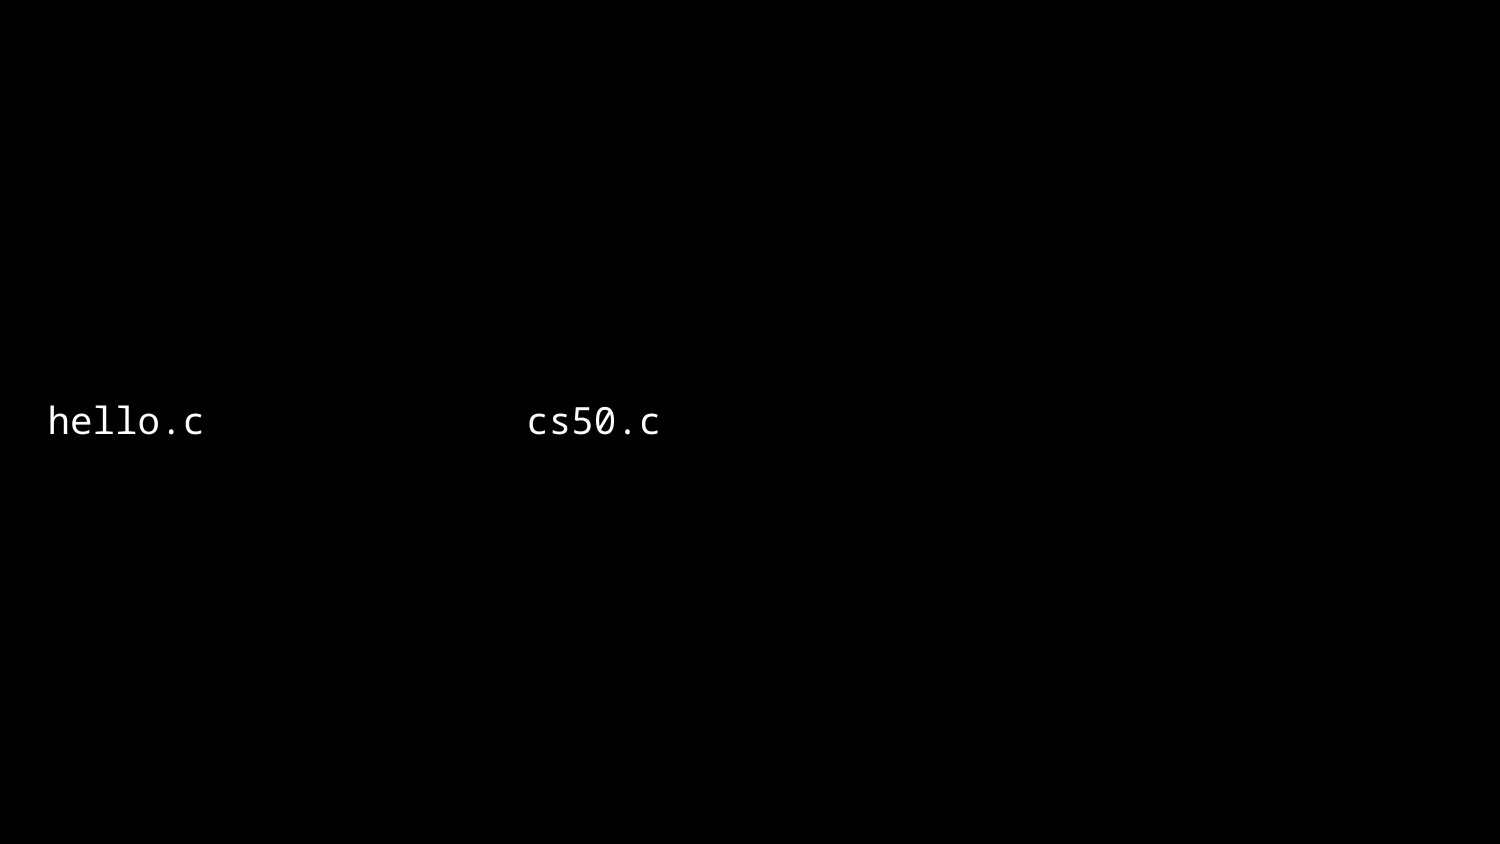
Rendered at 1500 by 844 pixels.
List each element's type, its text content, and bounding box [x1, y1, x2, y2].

list cs50.c [511, 9, 989, 830]
list hello.c [32, 9, 510, 830]
